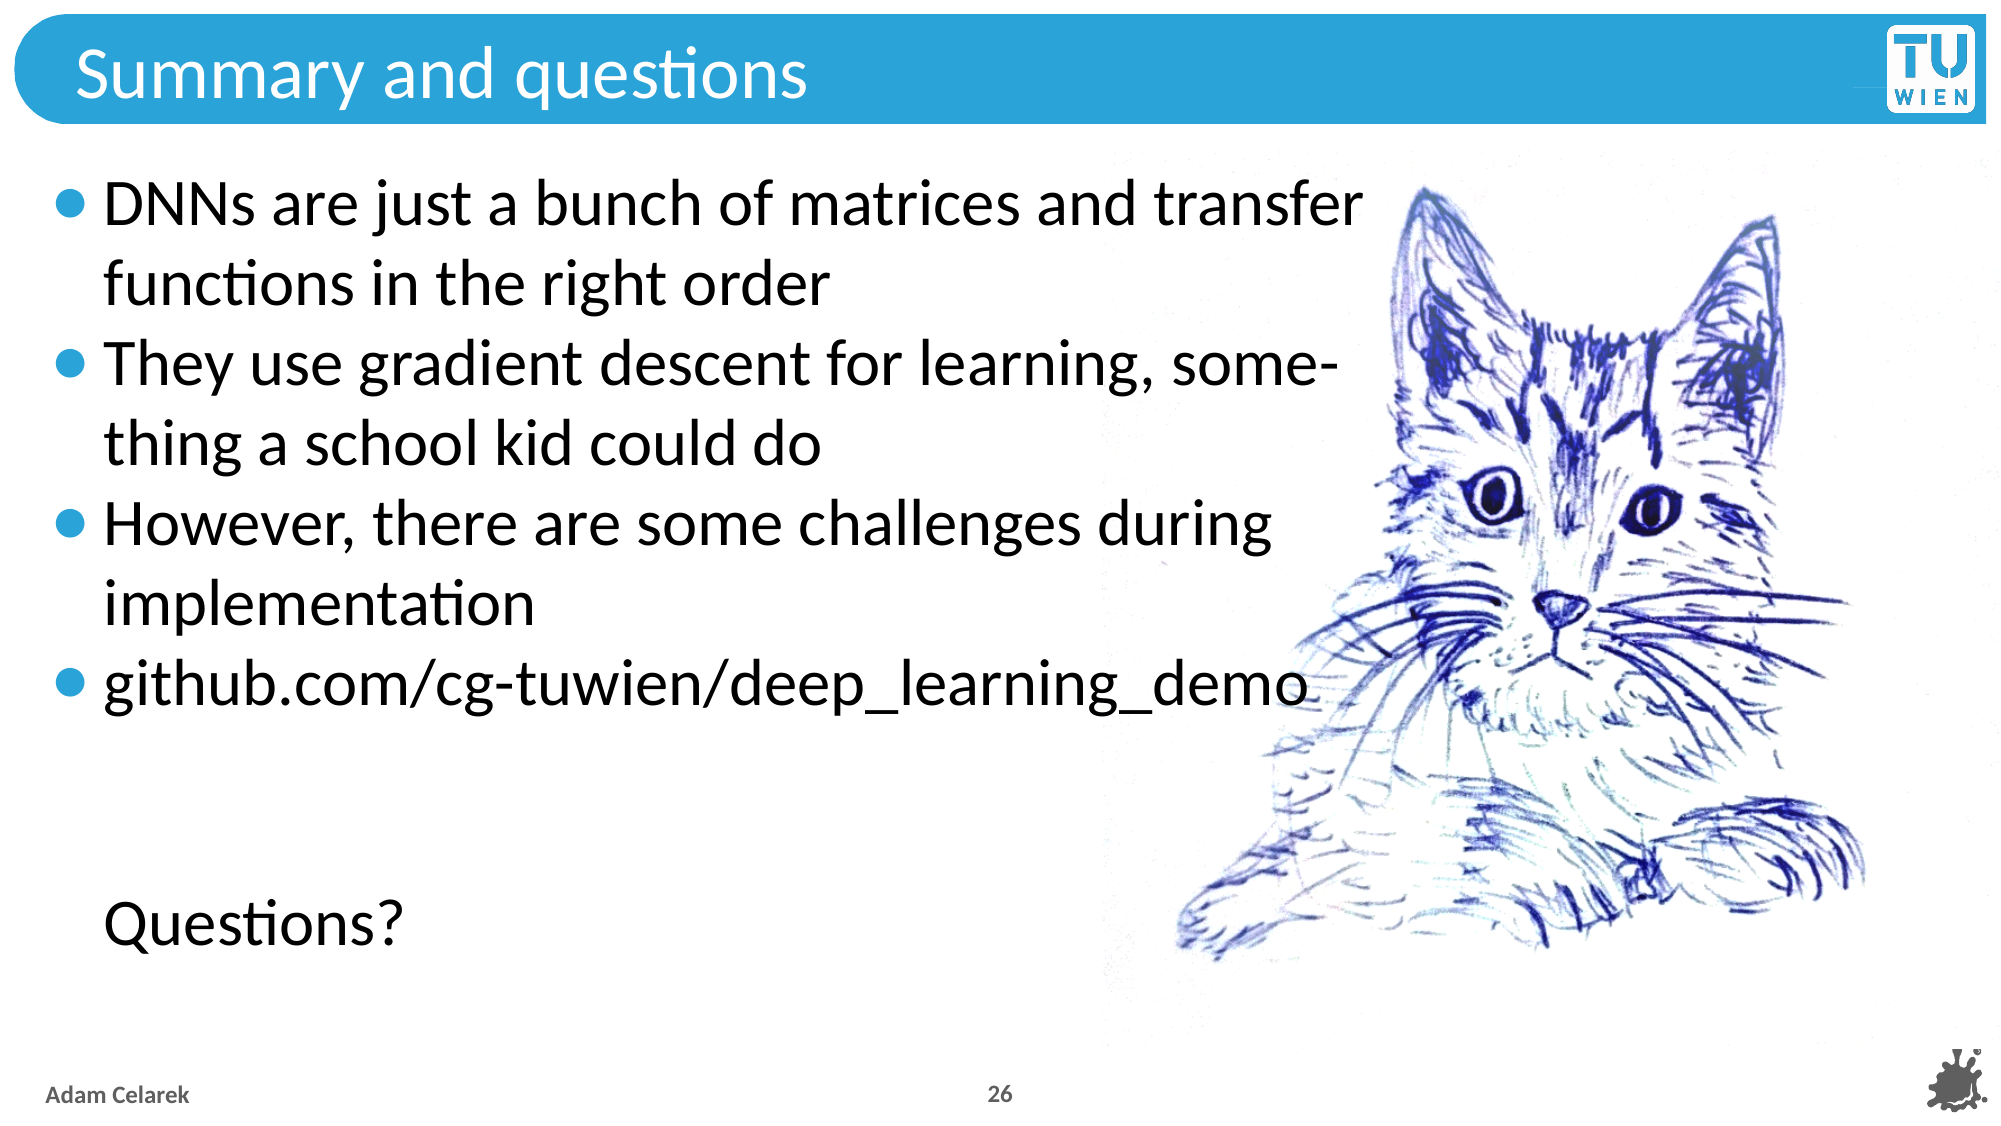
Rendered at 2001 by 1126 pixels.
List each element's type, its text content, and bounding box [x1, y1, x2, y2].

picture [1102, 150, 2001, 1049]
slide_number <number> [882, 1067, 1119, 1118]
picture [1887, 25, 1975, 113]
title Summary and questions [55, 6, 1854, 132]
list DNNs are just a bunch of matrices and transfer functions in the right order They use gradient descent for learning, some- thing a school kid could do However, there are some challenges during implementation github.com/cg-tuwien/deep_learning_demo Questions? [25, 148, 1500, 1048]
footer Adam Celarek [25, 1068, 837, 1118]
